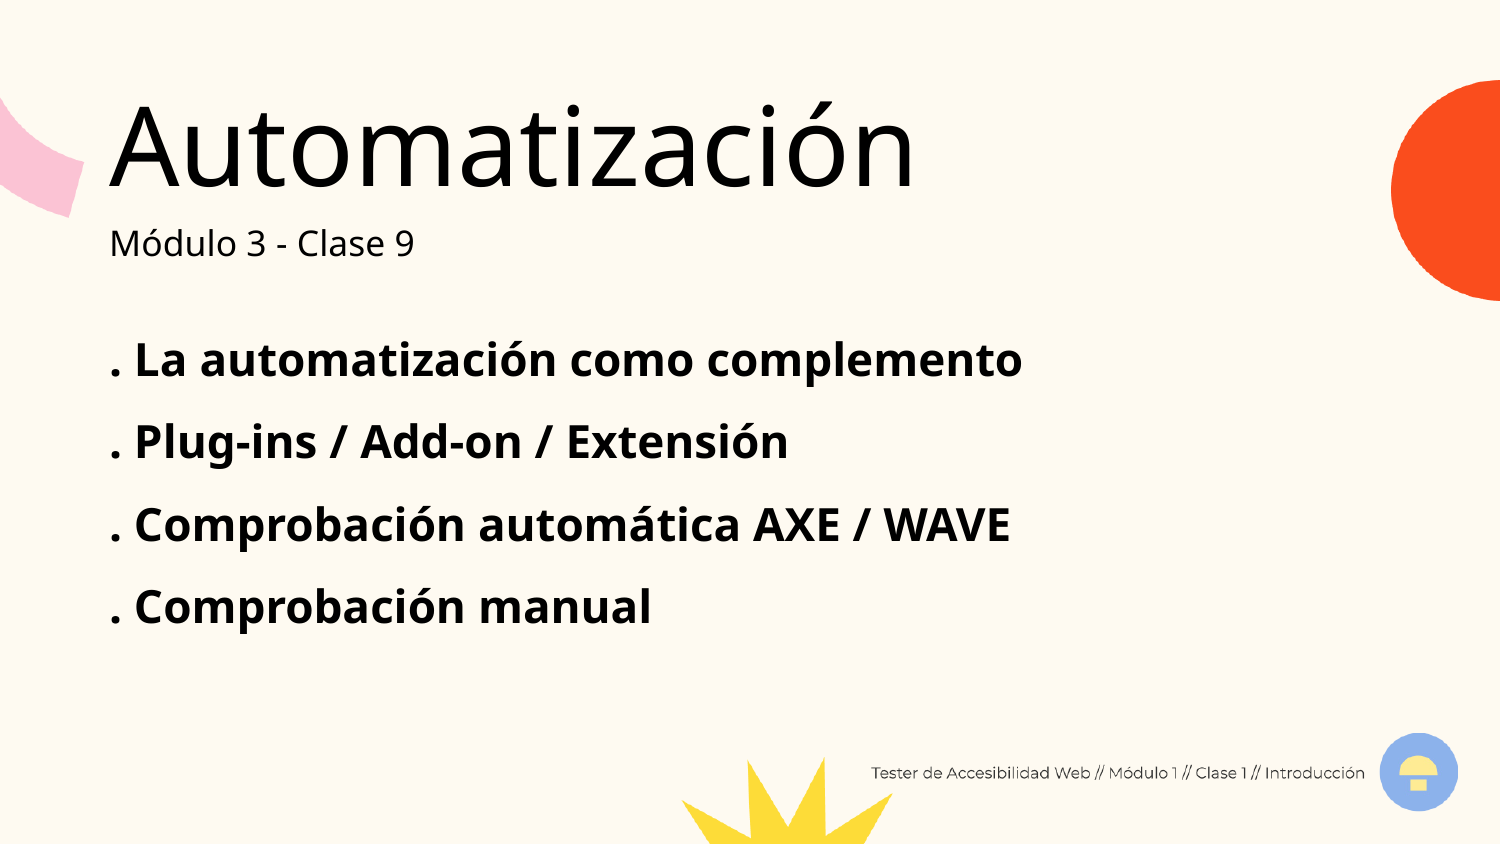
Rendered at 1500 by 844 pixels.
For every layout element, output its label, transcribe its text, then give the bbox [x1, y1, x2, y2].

text_box . La automatización como complemento . Plug-ins / Add-on / Extensión . Comprobación automática AXE / WAVE . Comprobación manual [94, 288, 1476, 815]
text_box Módulo 3 - Clase 9 [94, 205, 980, 279]
text_box Automatización [94, 61, 1444, 224]
picture [0, 0, 1500, 844]
